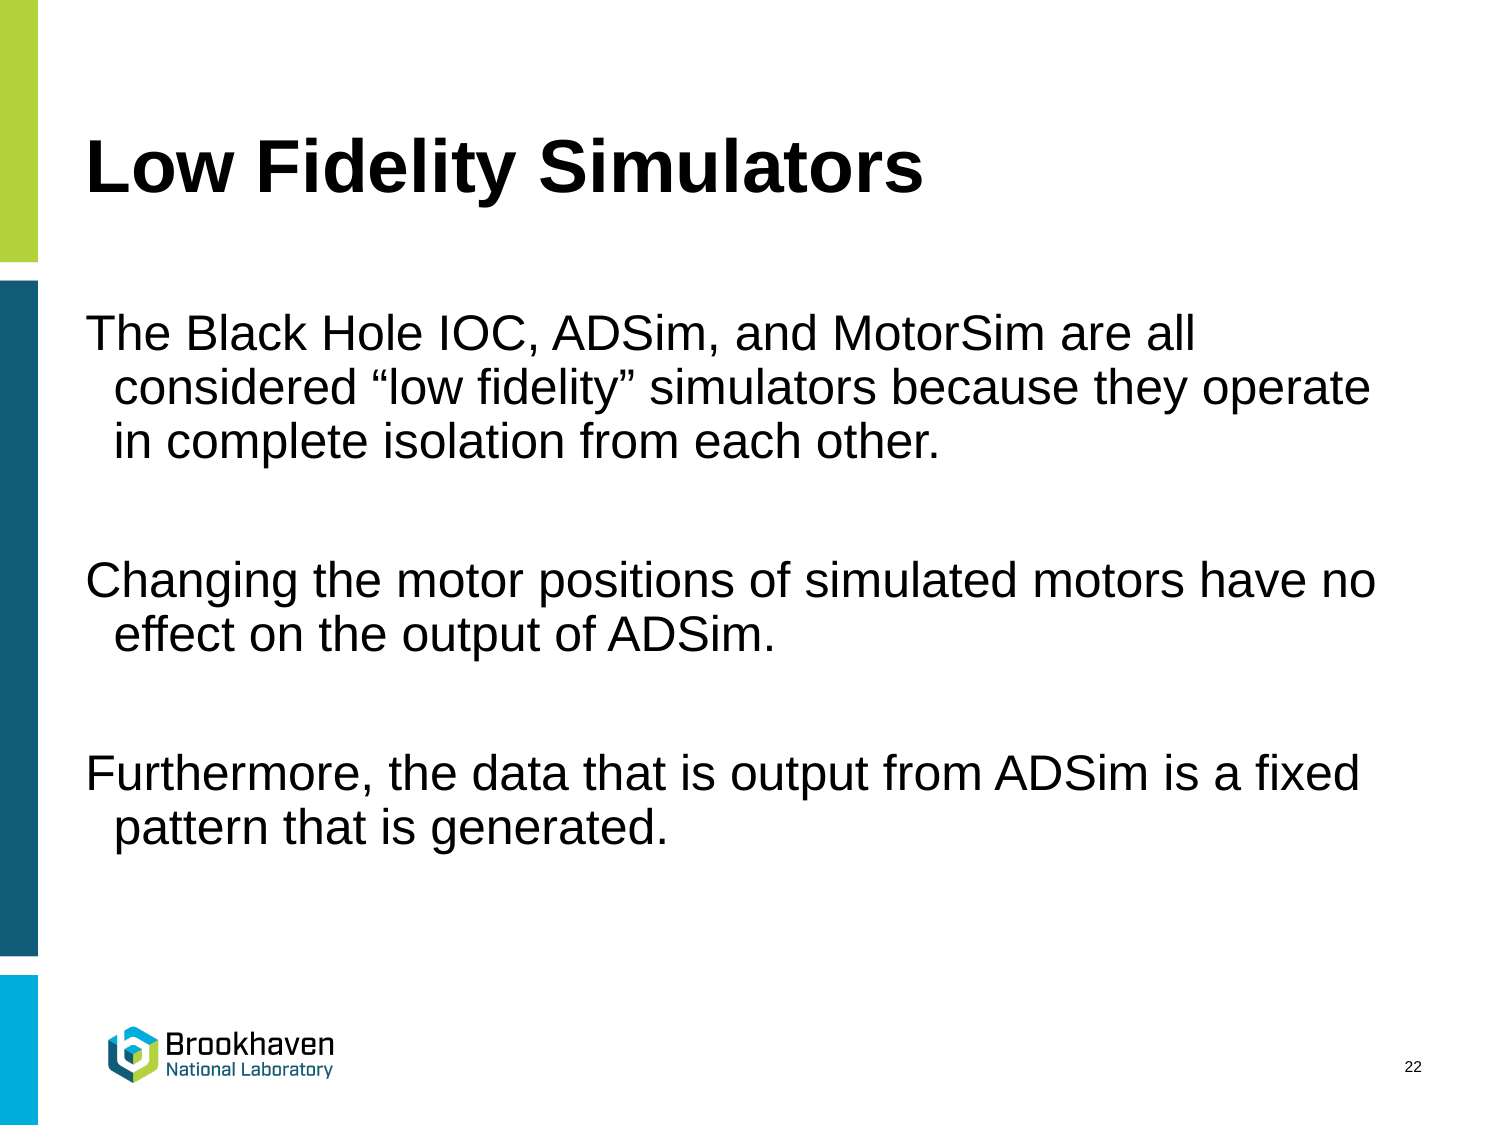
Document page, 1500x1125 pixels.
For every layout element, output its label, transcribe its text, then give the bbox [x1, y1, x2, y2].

slide_number <number> [1376, 1036, 1430, 1097]
picture [0, 0, 1500, 1125]
list The Black Hole IOC, ADSim, and MotorSim are all considered “low fidelity” simulators because they operate in complete isolation from each other. Changing the motor positions of simulated motors have no effect on the output of ADSim. Furthermore, the data that is output from ADSim is a fixed pattern that is generated. [70, 299, 1430, 990]
title Low Fidelity Simulators [70, 59, 1430, 278]
